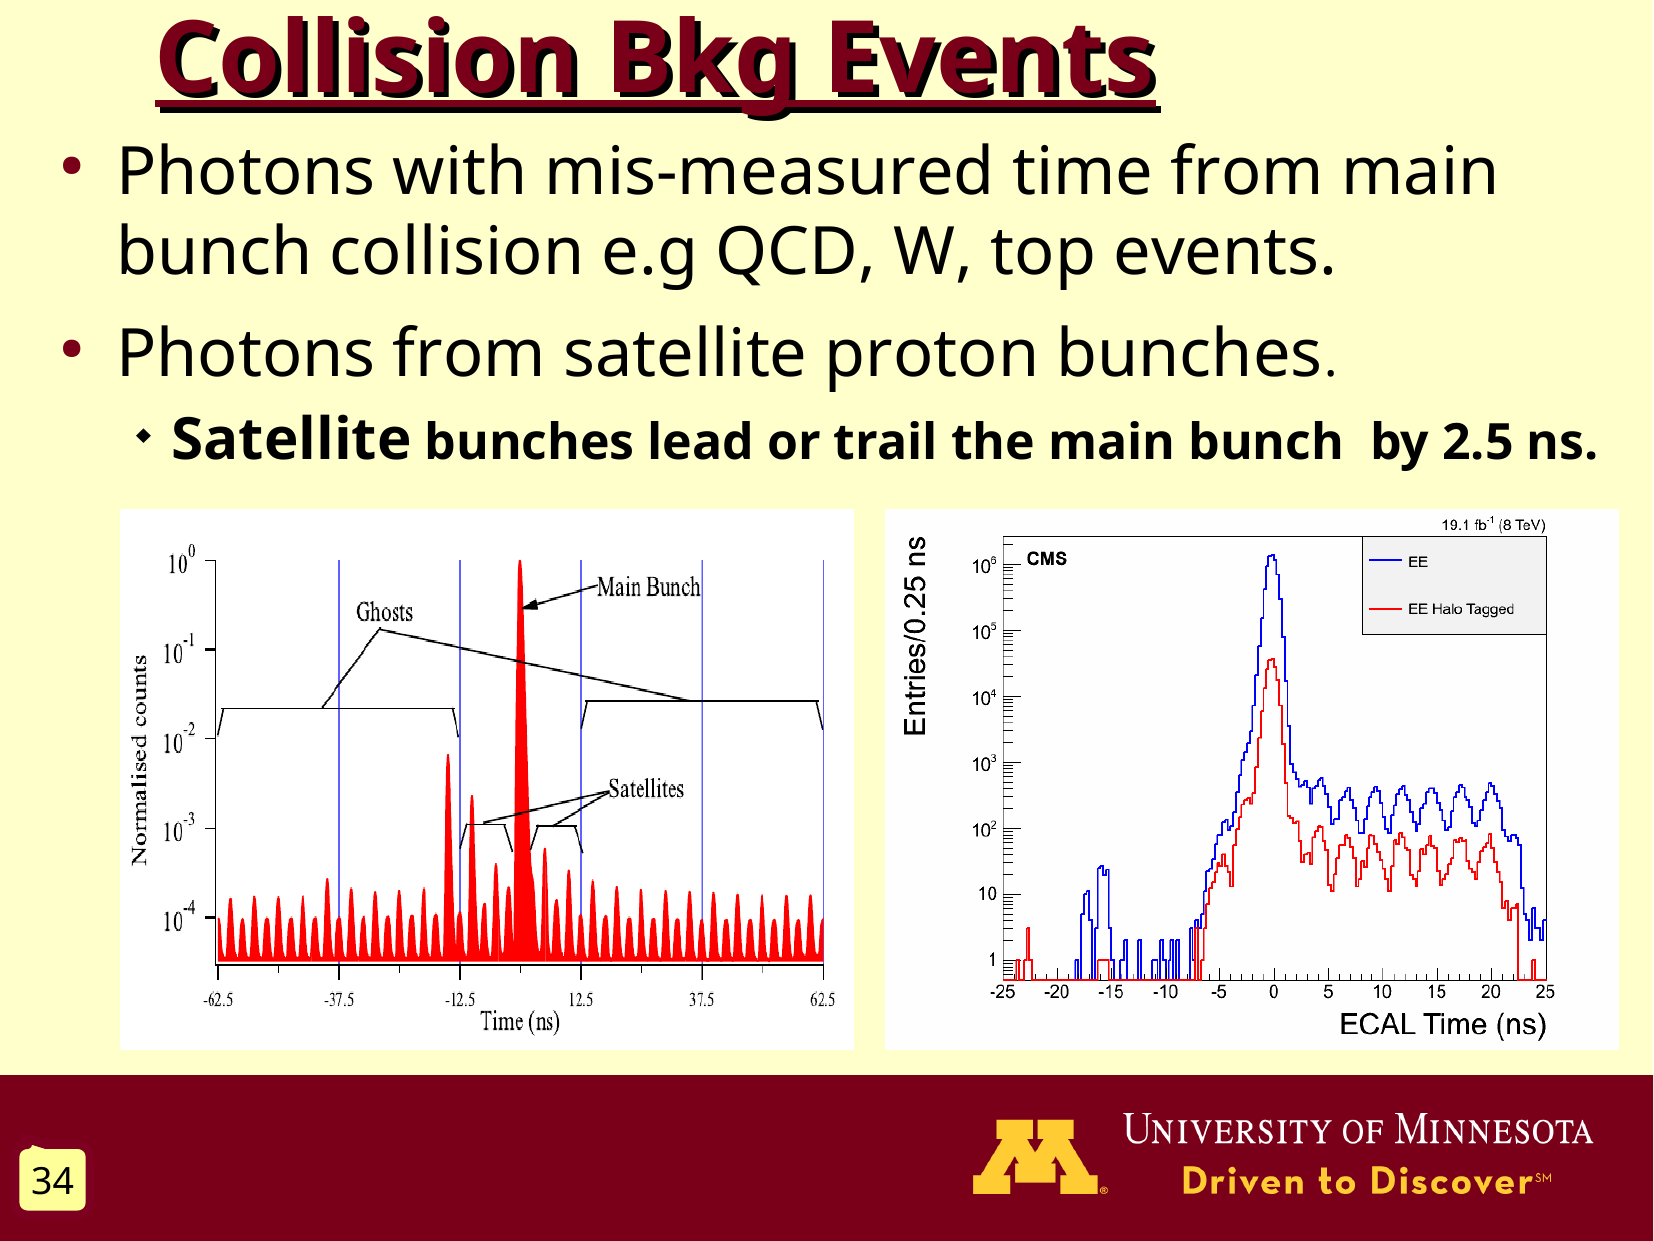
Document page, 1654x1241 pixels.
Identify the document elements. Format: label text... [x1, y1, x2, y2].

picture [120, 509, 854, 1051]
text_box 34 [15, 1137, 91, 1216]
text_box Satellite bunches lead or trail the main bunch by 2.5 ns. [121, 390, 1653, 593]
list Photons with mis-measured time from main bunch collision e.g QCD, W, top events. Photons from satellite proton bunches. [45, 120, 1531, 481]
title Collision Bkg Events [139, 0, 1546, 121]
picture [885, 509, 1619, 1051]
picture [0, 1075, 1654, 1241]
